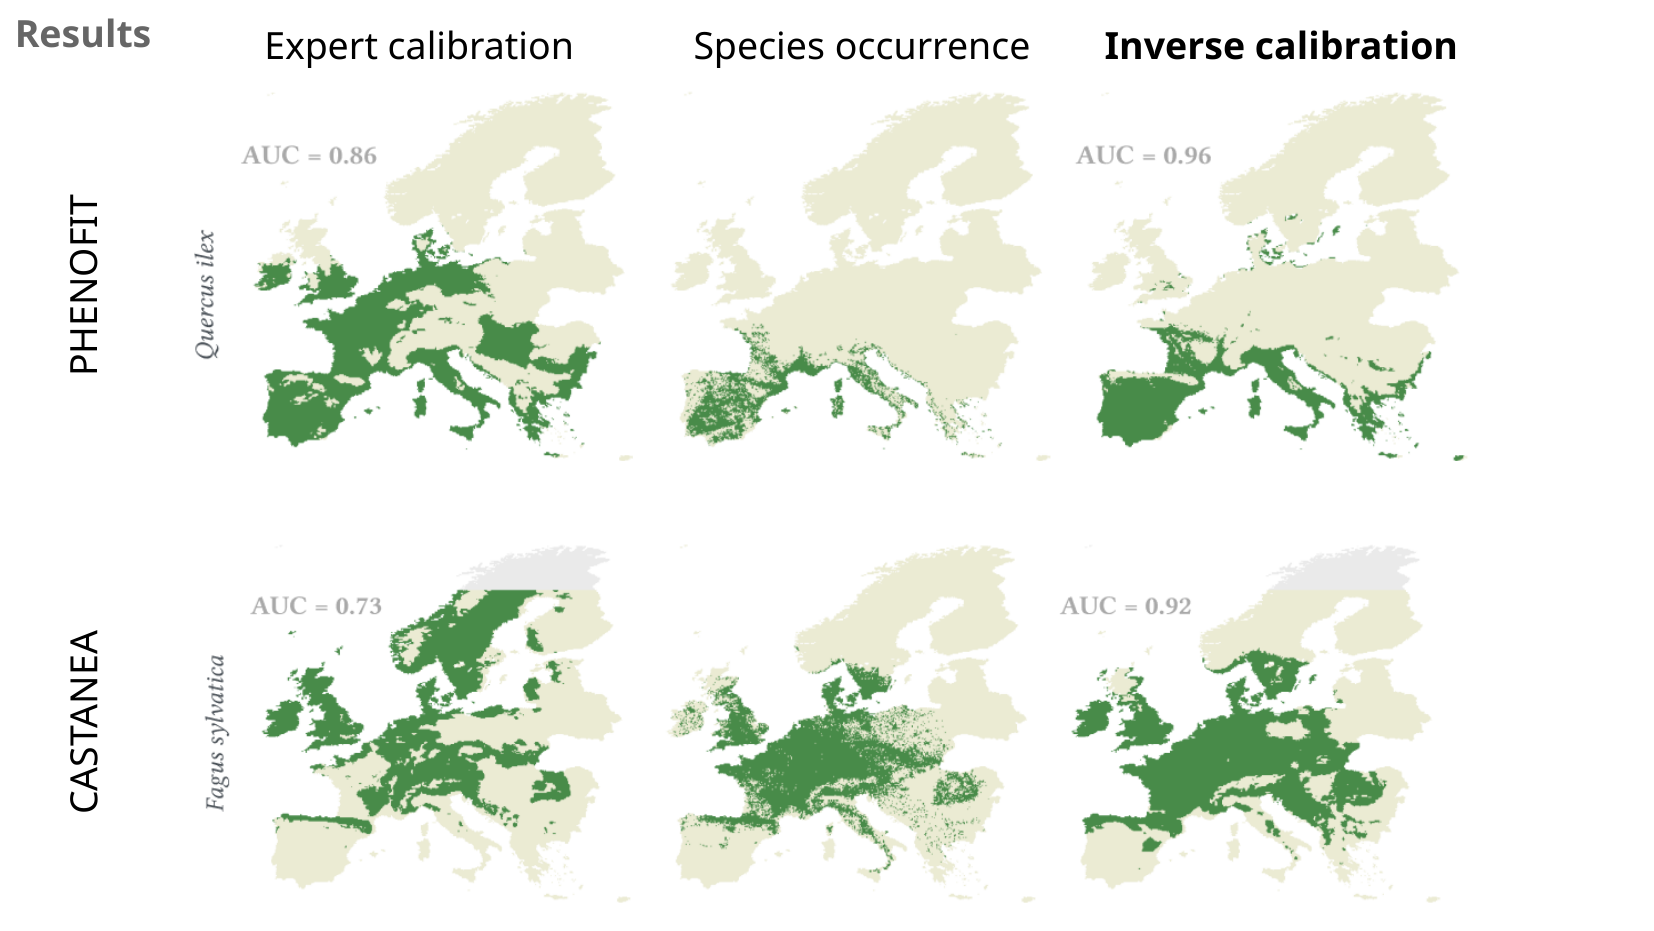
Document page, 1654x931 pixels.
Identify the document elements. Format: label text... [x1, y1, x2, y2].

picture [168, 118, 1485, 478]
text_box CASTANEA [49, 516, 116, 930]
picture [186, 531, 1467, 915]
text_box PHENOFIT [49, 118, 116, 493]
text_box Results [0, 0, 1654, 118]
